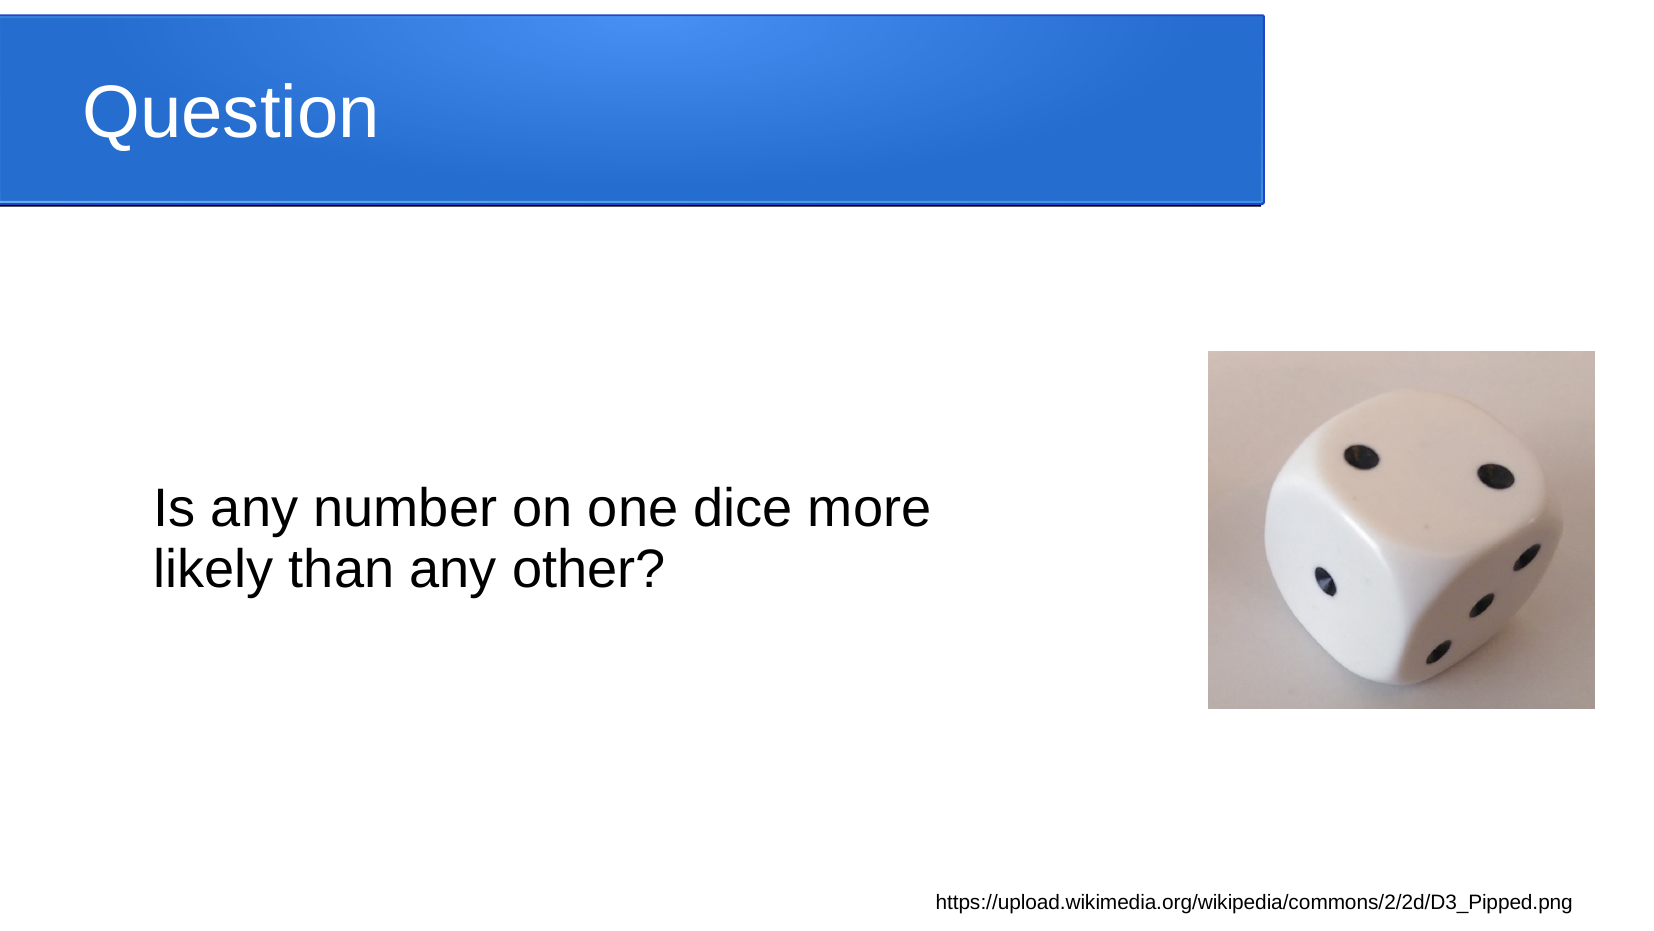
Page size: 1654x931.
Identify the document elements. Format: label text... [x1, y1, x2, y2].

list Is any number on one dice more likely than any other? [82, 224, 1040, 764]
picture [1208, 351, 1595, 709]
text_box https://upload.wikimedia.org/wikipedia/commons/2/2d/D3_Pipped.png [920, 883, 1642, 922]
title Question [82, 35, 1235, 189]
